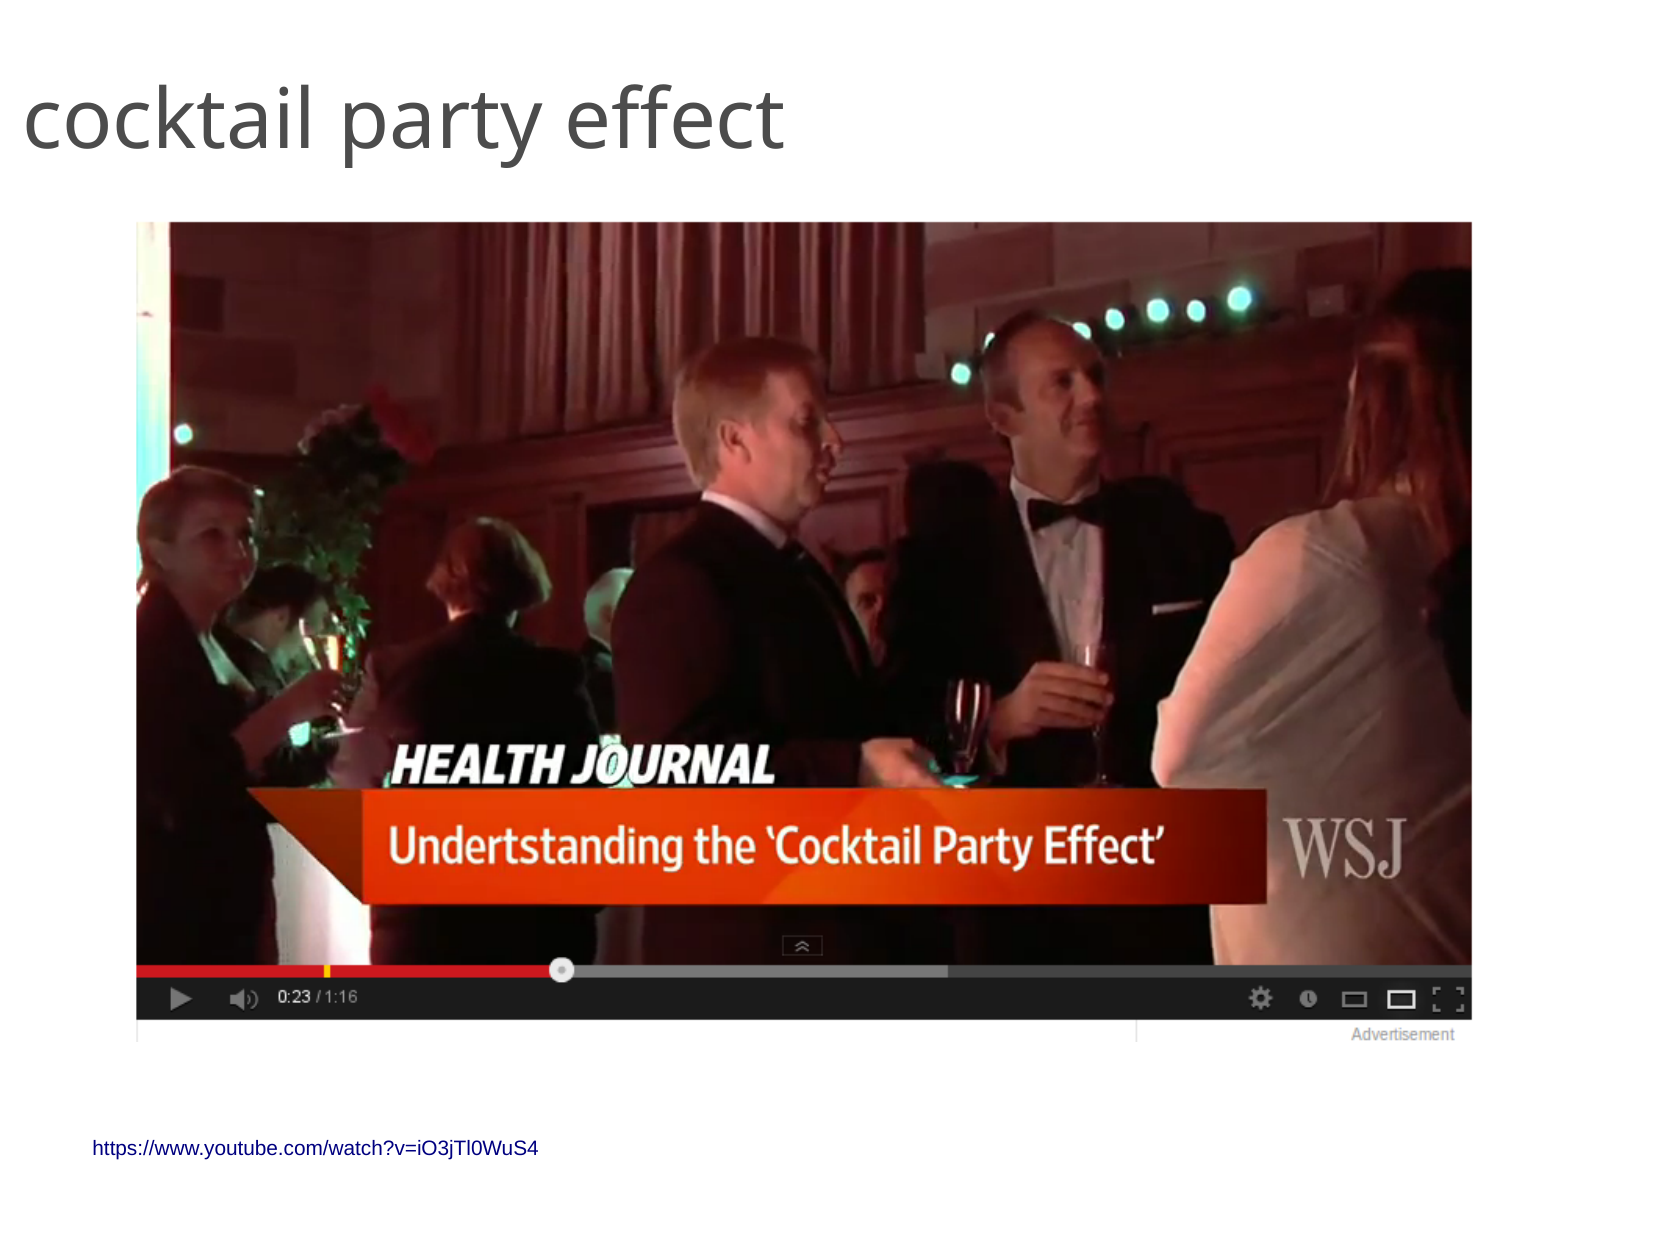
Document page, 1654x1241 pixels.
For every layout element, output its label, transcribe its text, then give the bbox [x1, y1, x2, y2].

picture [110, 202, 1494, 1042]
title cocktail party effect [22, 19, 1654, 213]
text_box https://www.youtube.com/watch?v=iO3jTl0WuS4 [77, 1128, 554, 1167]
